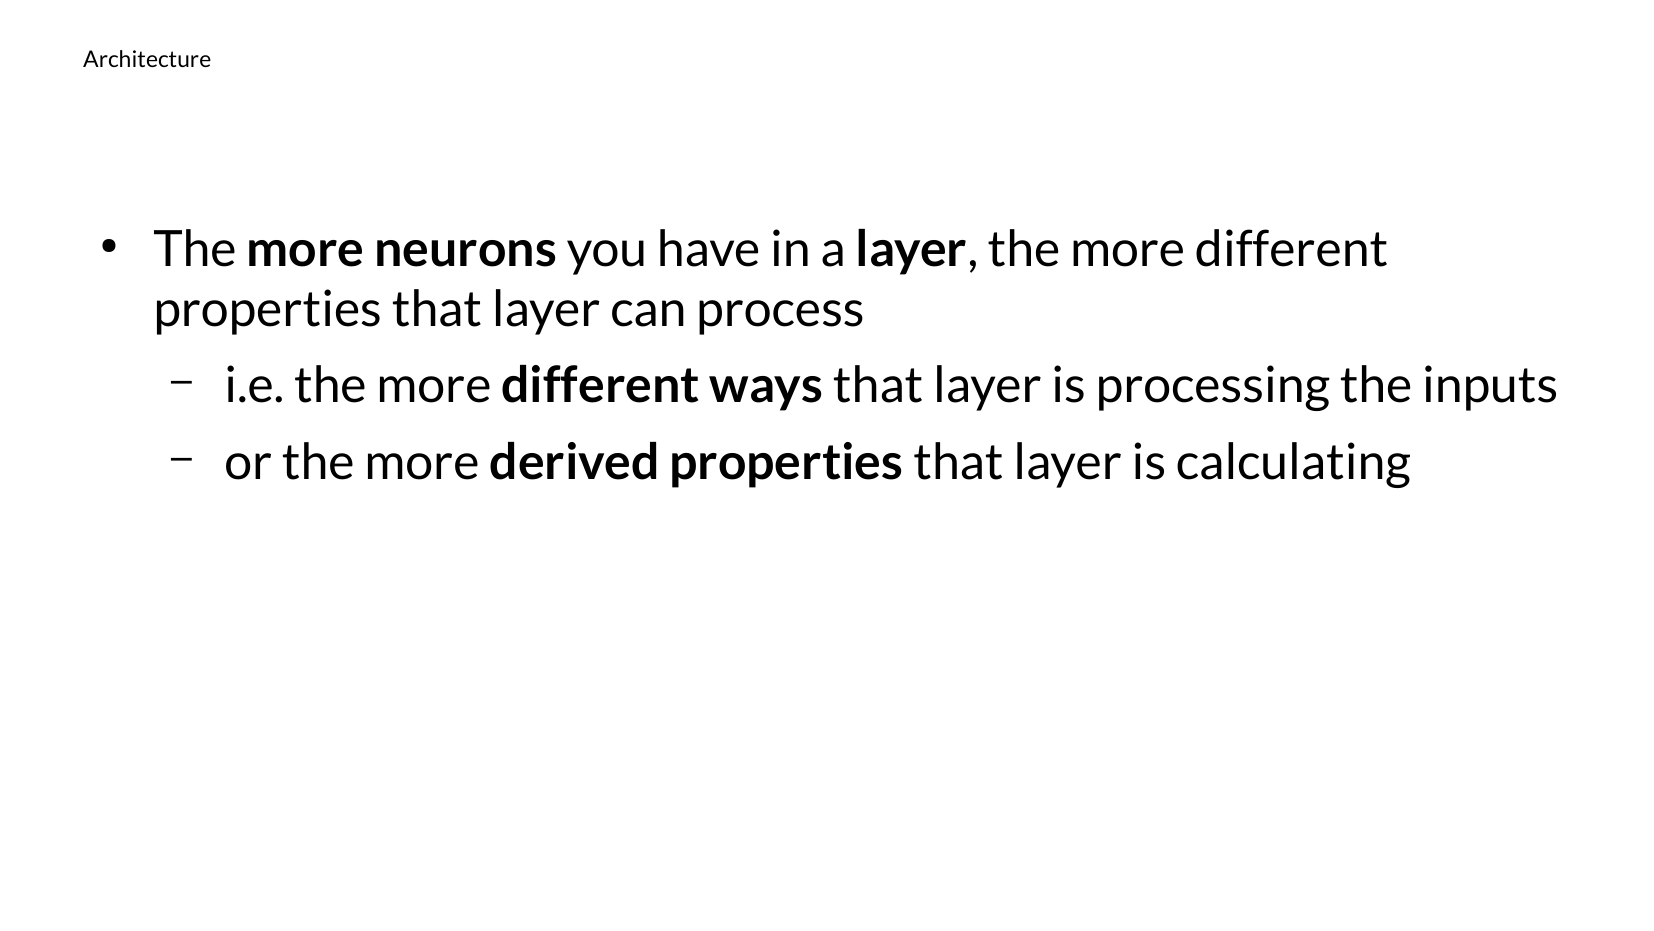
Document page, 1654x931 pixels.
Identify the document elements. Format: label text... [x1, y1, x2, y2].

list The more neurons you have in a layer, the more different properties that layer can process i.e. the more different ways that layer is processing the inputs or the more derived properties that layer is calculating [82, 217, 1571, 839]
title Architecture [83, 0, 1571, 119]
